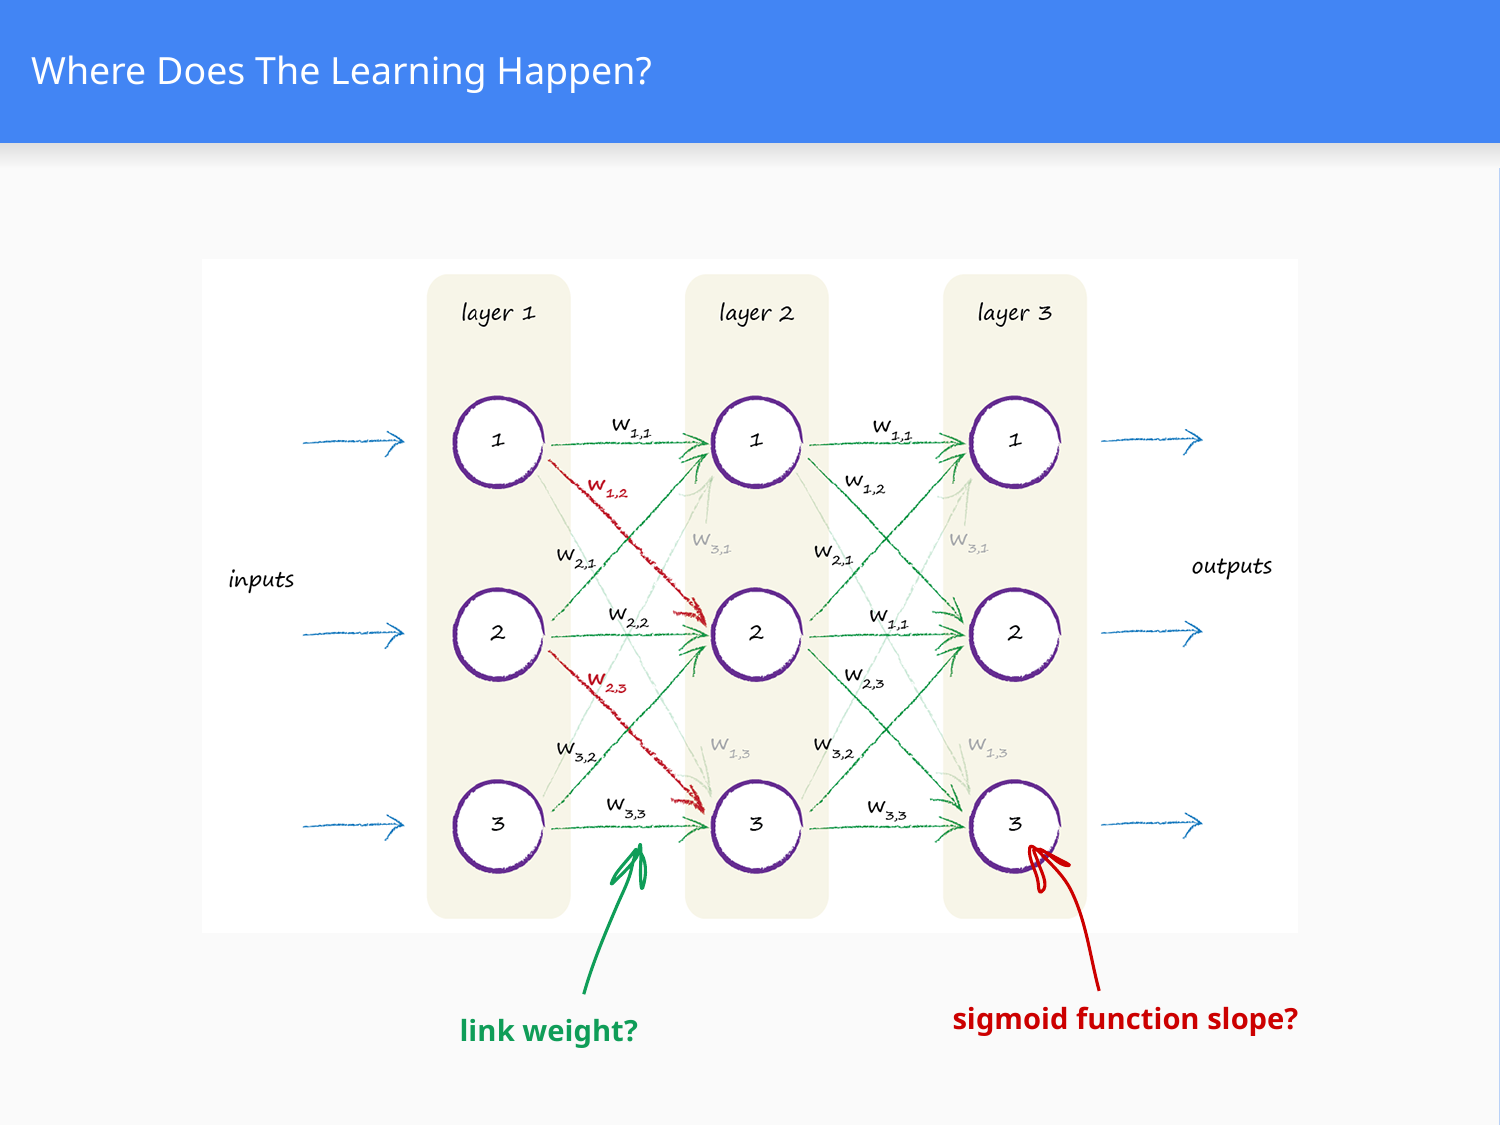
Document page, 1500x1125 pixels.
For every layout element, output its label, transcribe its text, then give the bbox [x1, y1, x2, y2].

picture [202, 259, 1298, 933]
picture [1032, 854, 1043, 888]
text_box sigmoid function slope? [874, 964, 1377, 1071]
picture [621, 858, 632, 871]
text_box link weight? [298, 976, 800, 1083]
title Where Does The Learning Happen? [16, 3, 1464, 136]
